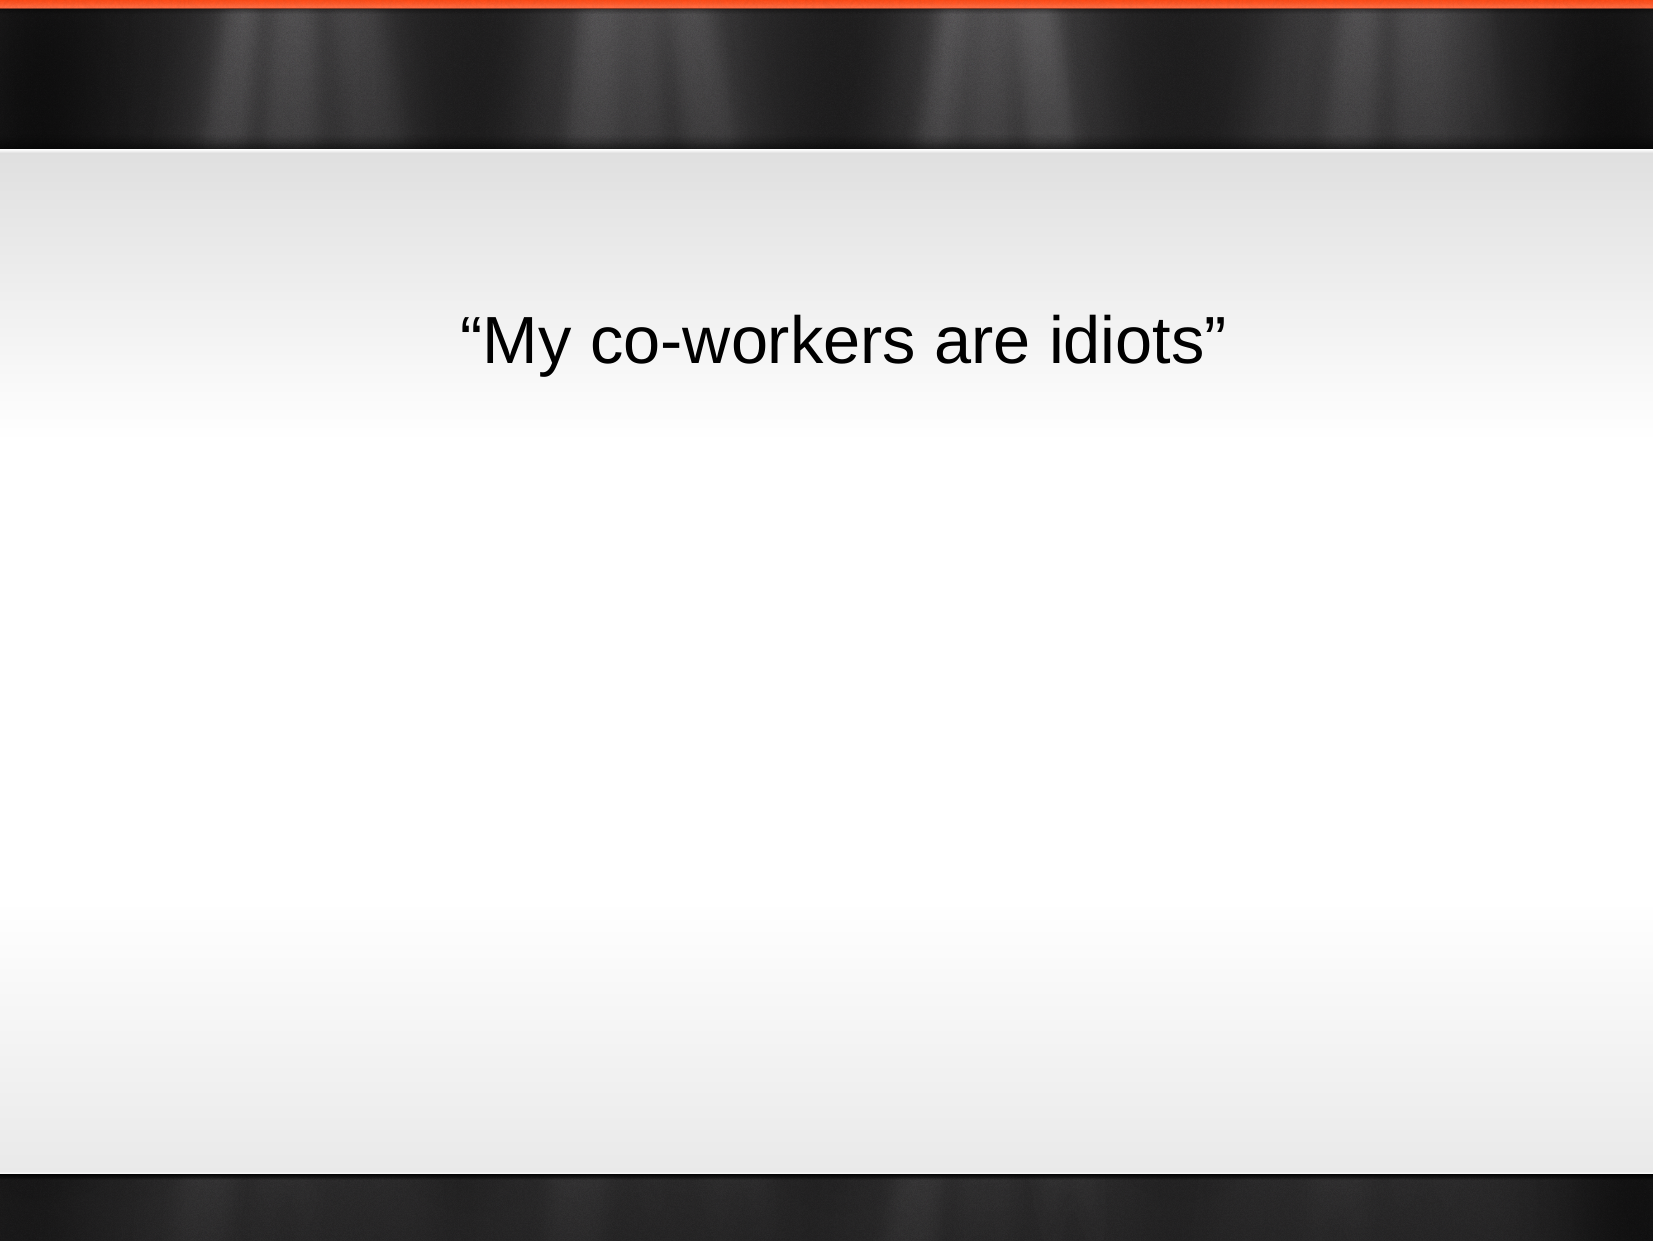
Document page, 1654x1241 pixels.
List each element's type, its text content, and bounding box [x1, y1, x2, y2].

picture [0, 0, 1653, 1241]
subtitle “My co-workers are idiots” [100, 6, 1588, 1125]
